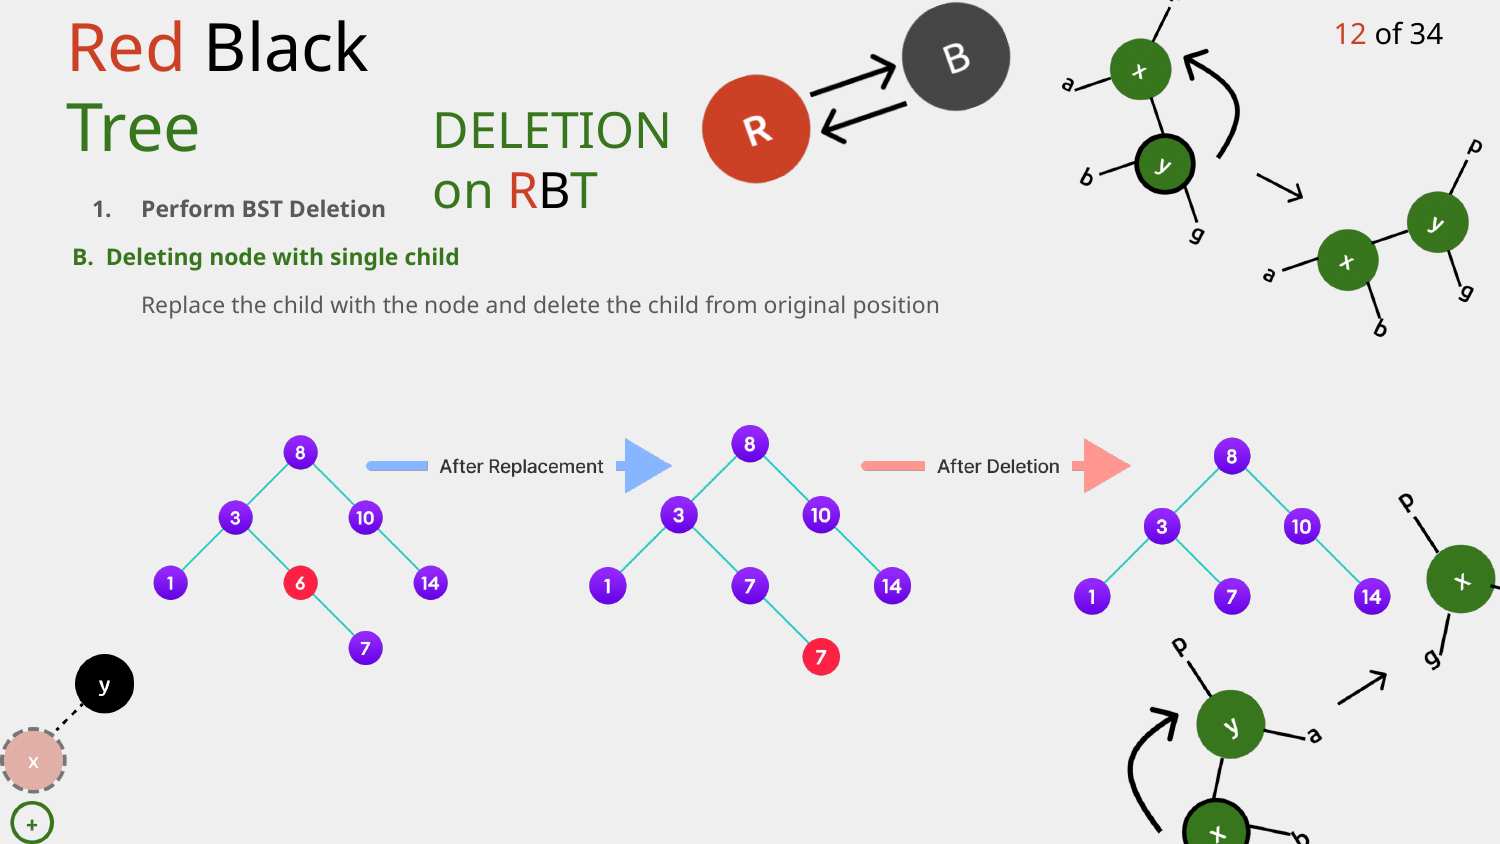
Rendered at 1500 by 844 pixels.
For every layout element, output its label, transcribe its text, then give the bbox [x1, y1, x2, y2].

picture [0, 391, 1500, 844]
picture [1024, 0, 1500, 365]
picture [687, 0, 1025, 179]
title Red Black Tree [51, 93, 417, 179]
text_box DELETION on RBT [417, 83, 721, 179]
text_box Perform BST Deletion B. Deleting node with single child Replace the child with the node and delete the child from original position [51, 179, 1191, 404]
text_box 12 of 34 [1318, 0, 1500, 65]
